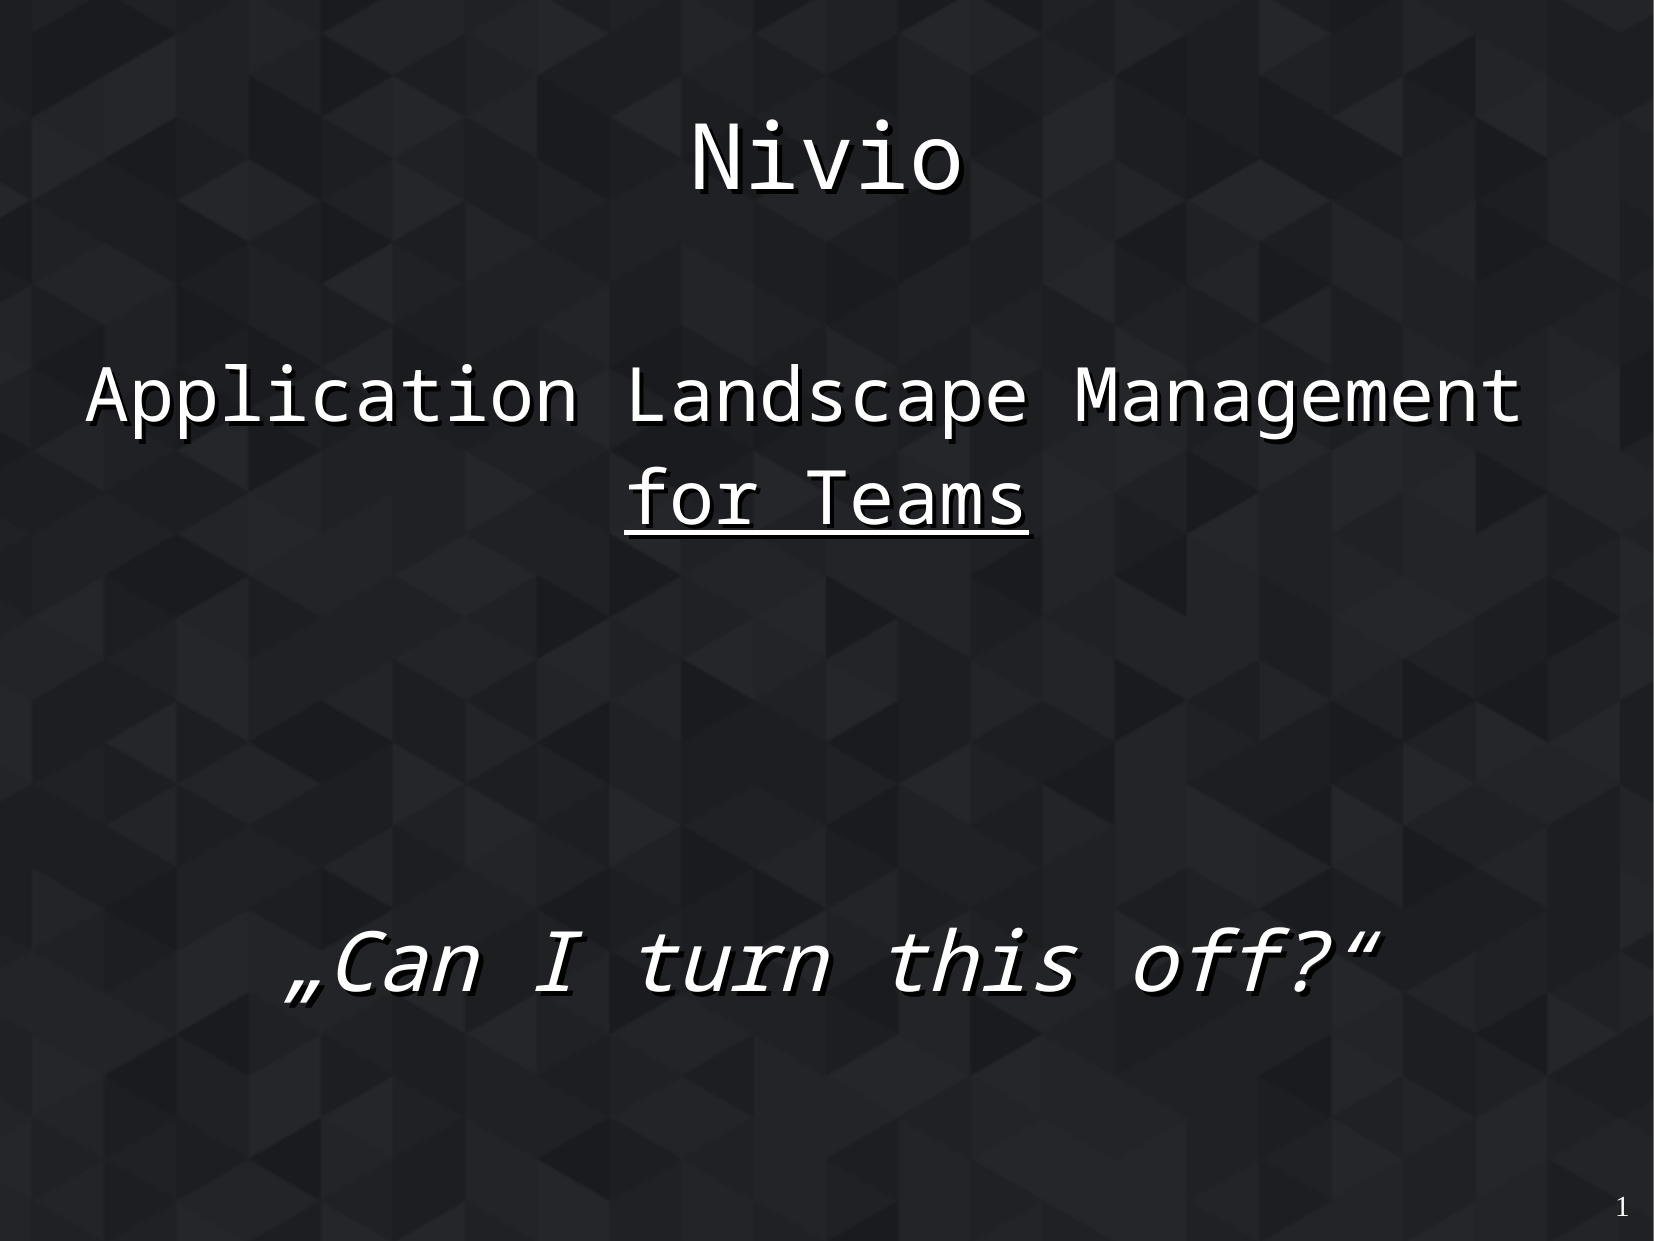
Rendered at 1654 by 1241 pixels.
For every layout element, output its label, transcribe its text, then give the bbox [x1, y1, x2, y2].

title „Can I turn this off?“ [82, 855, 1571, 1063]
title Nivio Application Landscape Management for Teams [47, 152, 1607, 486]
picture [0, 0, 1654, 1241]
